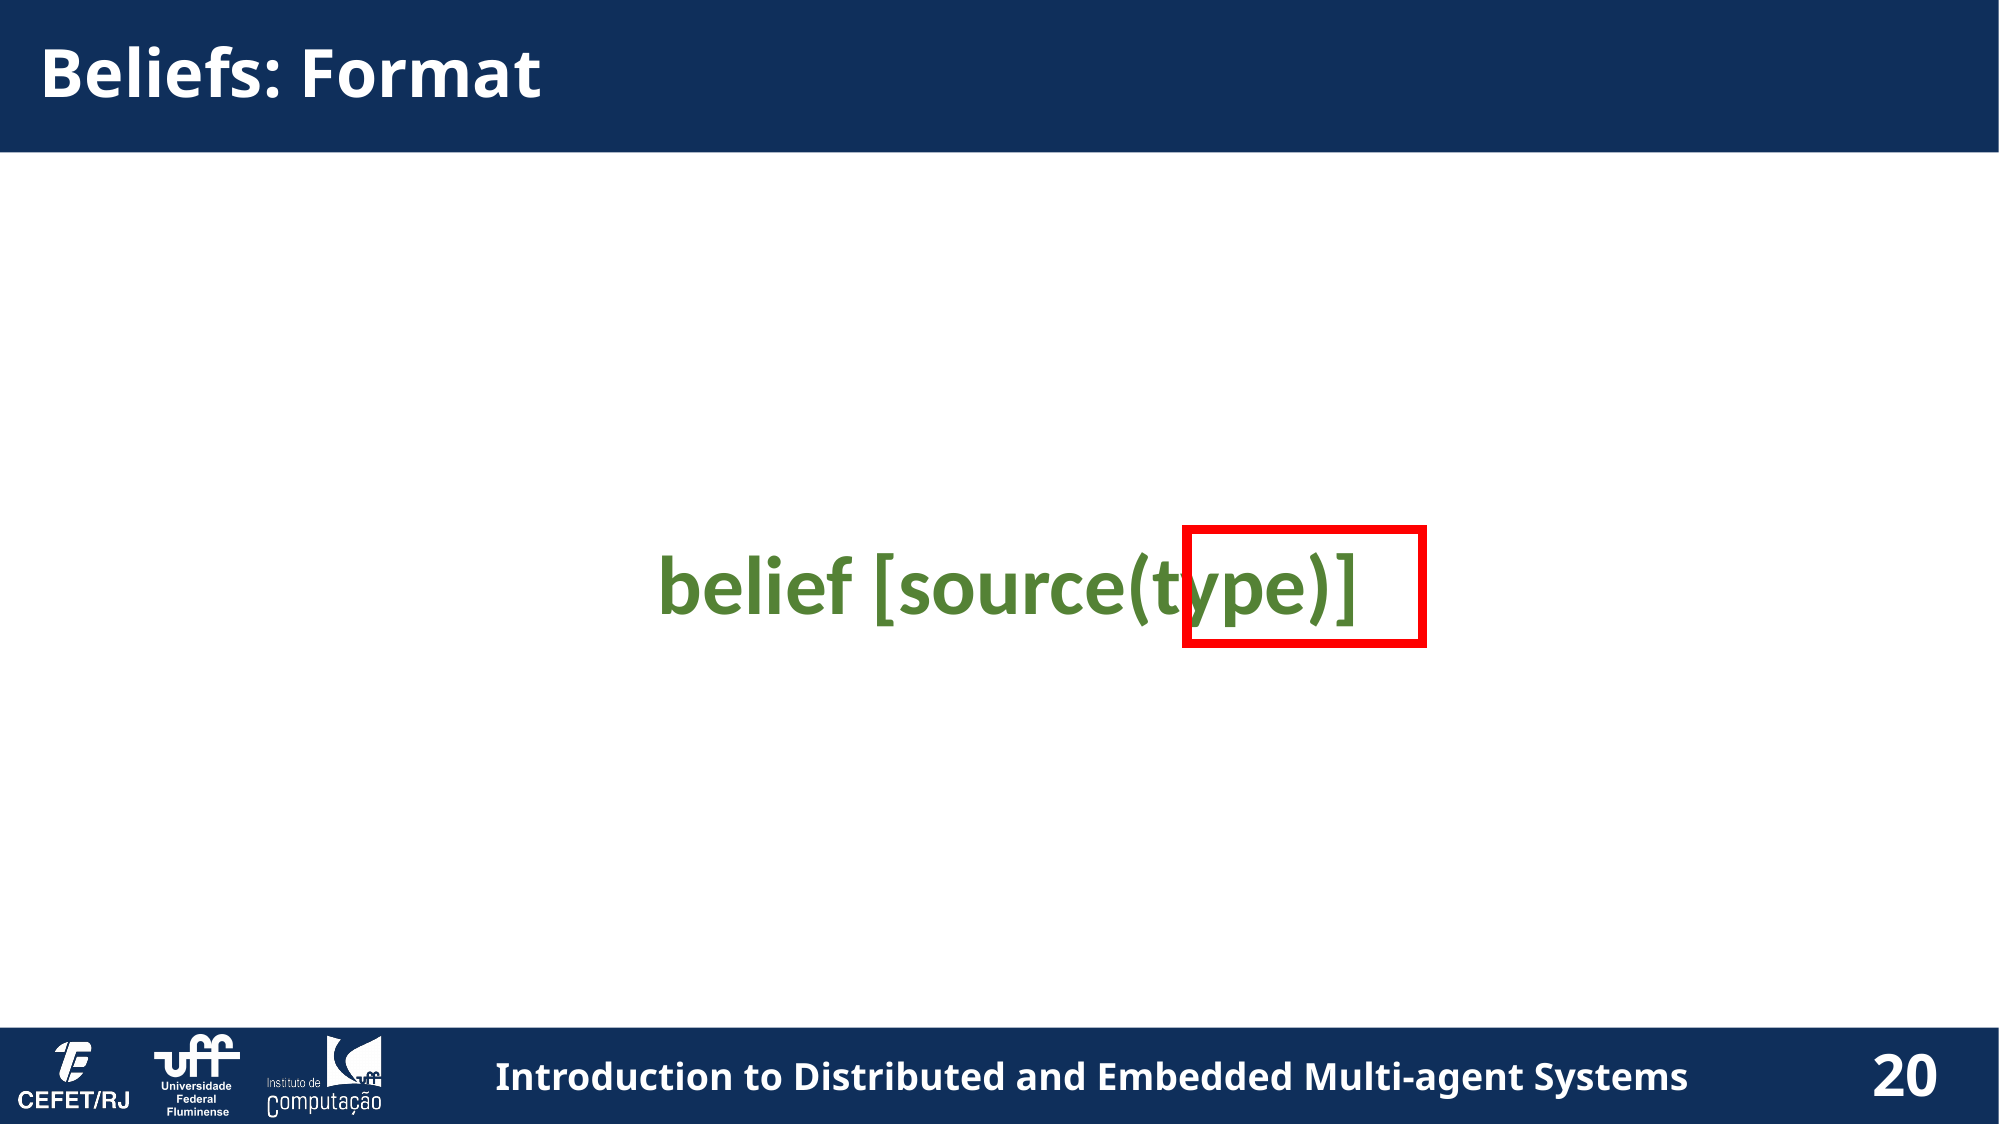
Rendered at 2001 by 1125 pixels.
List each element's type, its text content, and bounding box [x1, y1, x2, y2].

text_box belief [source(type)] [1192, 534, 1418, 639]
text_box Beliefs: Format [25, 23, 1999, 119]
text_box belief [source(type)] [283, 523, 1754, 639]
picture [18, 1021, 129, 1125]
picture [265, 1033, 383, 1118]
picture [153, 1033, 241, 1121]
